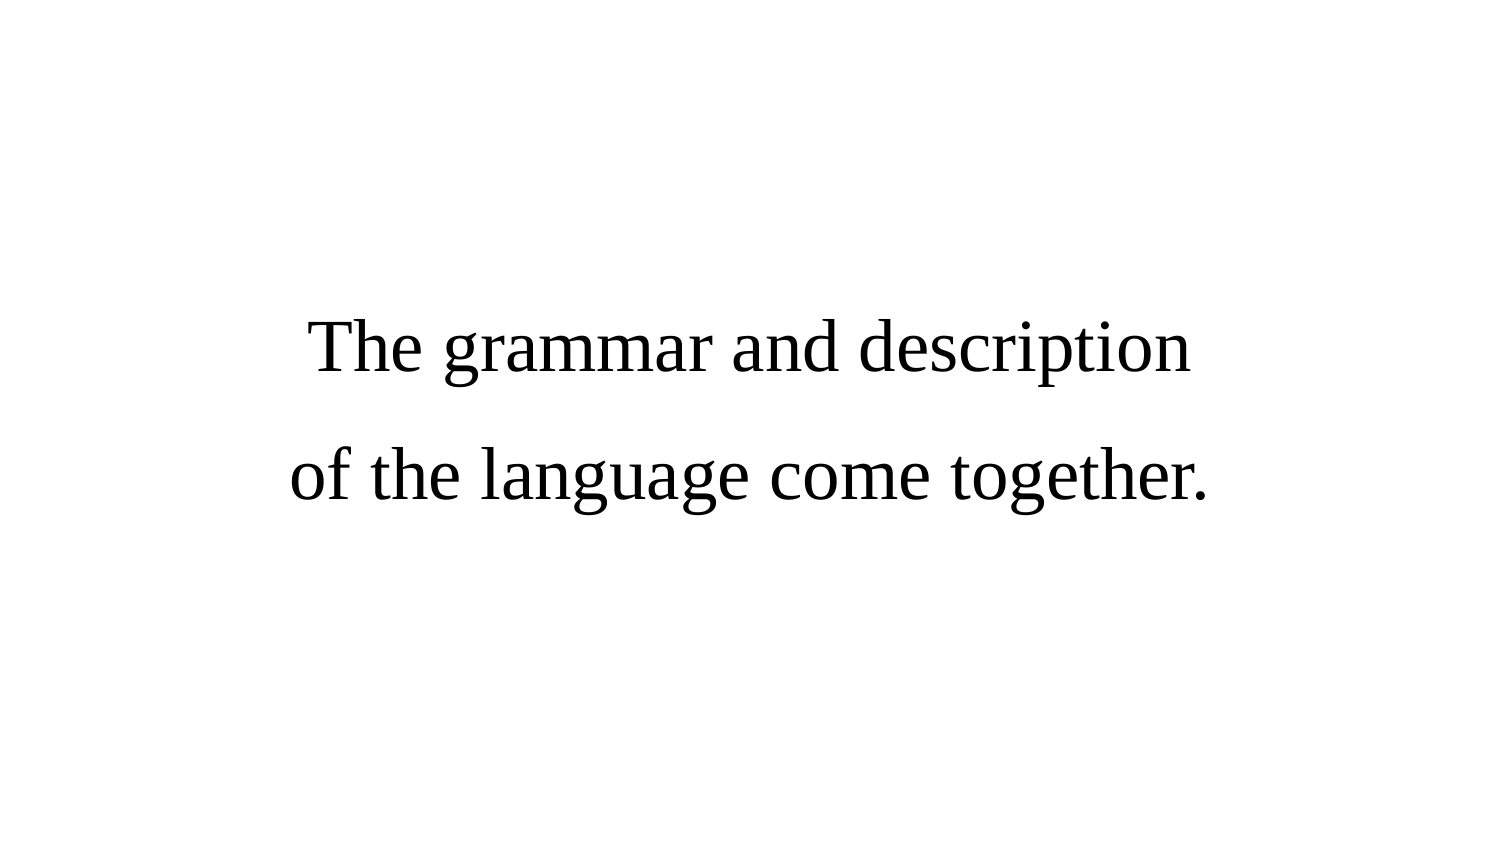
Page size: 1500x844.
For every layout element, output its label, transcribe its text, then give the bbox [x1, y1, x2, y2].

list The grammar and description of the language come together. [51, 267, 1449, 576]
